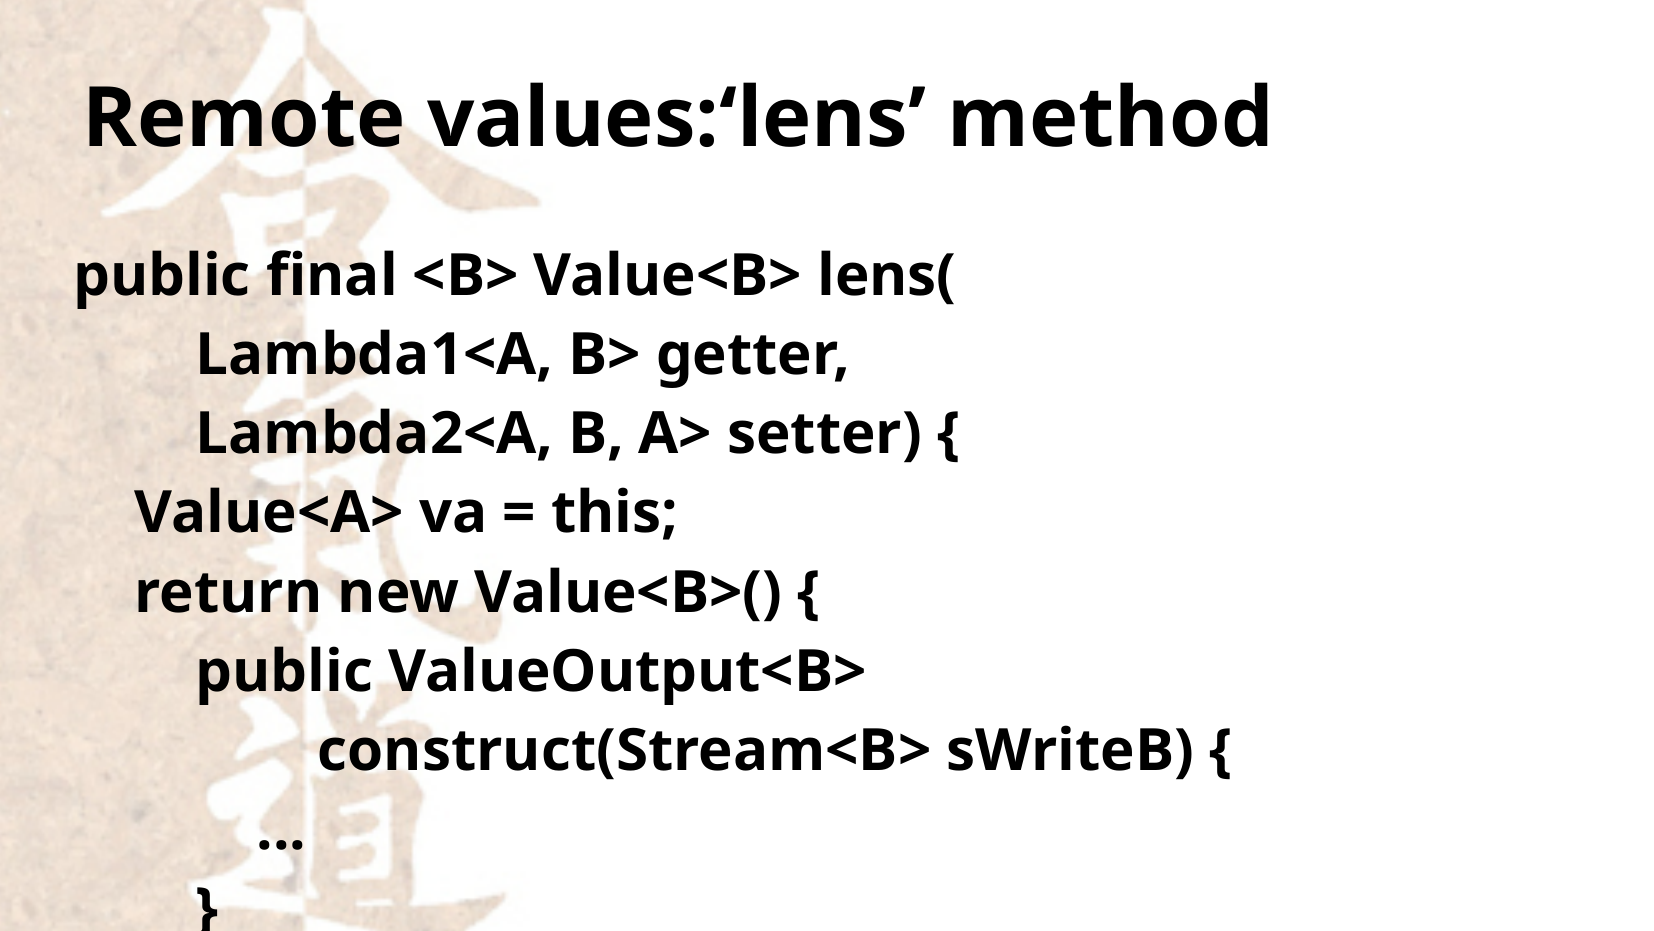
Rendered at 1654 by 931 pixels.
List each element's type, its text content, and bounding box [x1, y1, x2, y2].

picture [0, 0, 1654, 931]
text_box public final <B> Value<B> lens( Lambda1<A, B> getter, Lambda2<A, B, A> setter) { Value<A> va = this; return new Value<B>() { public ValueOutput<B> construct(Stream<B> sWriteB) { ... } }; } [59, 225, 1595, 916]
title Remote values:‘lens’ method [82, 37, 1571, 193]
